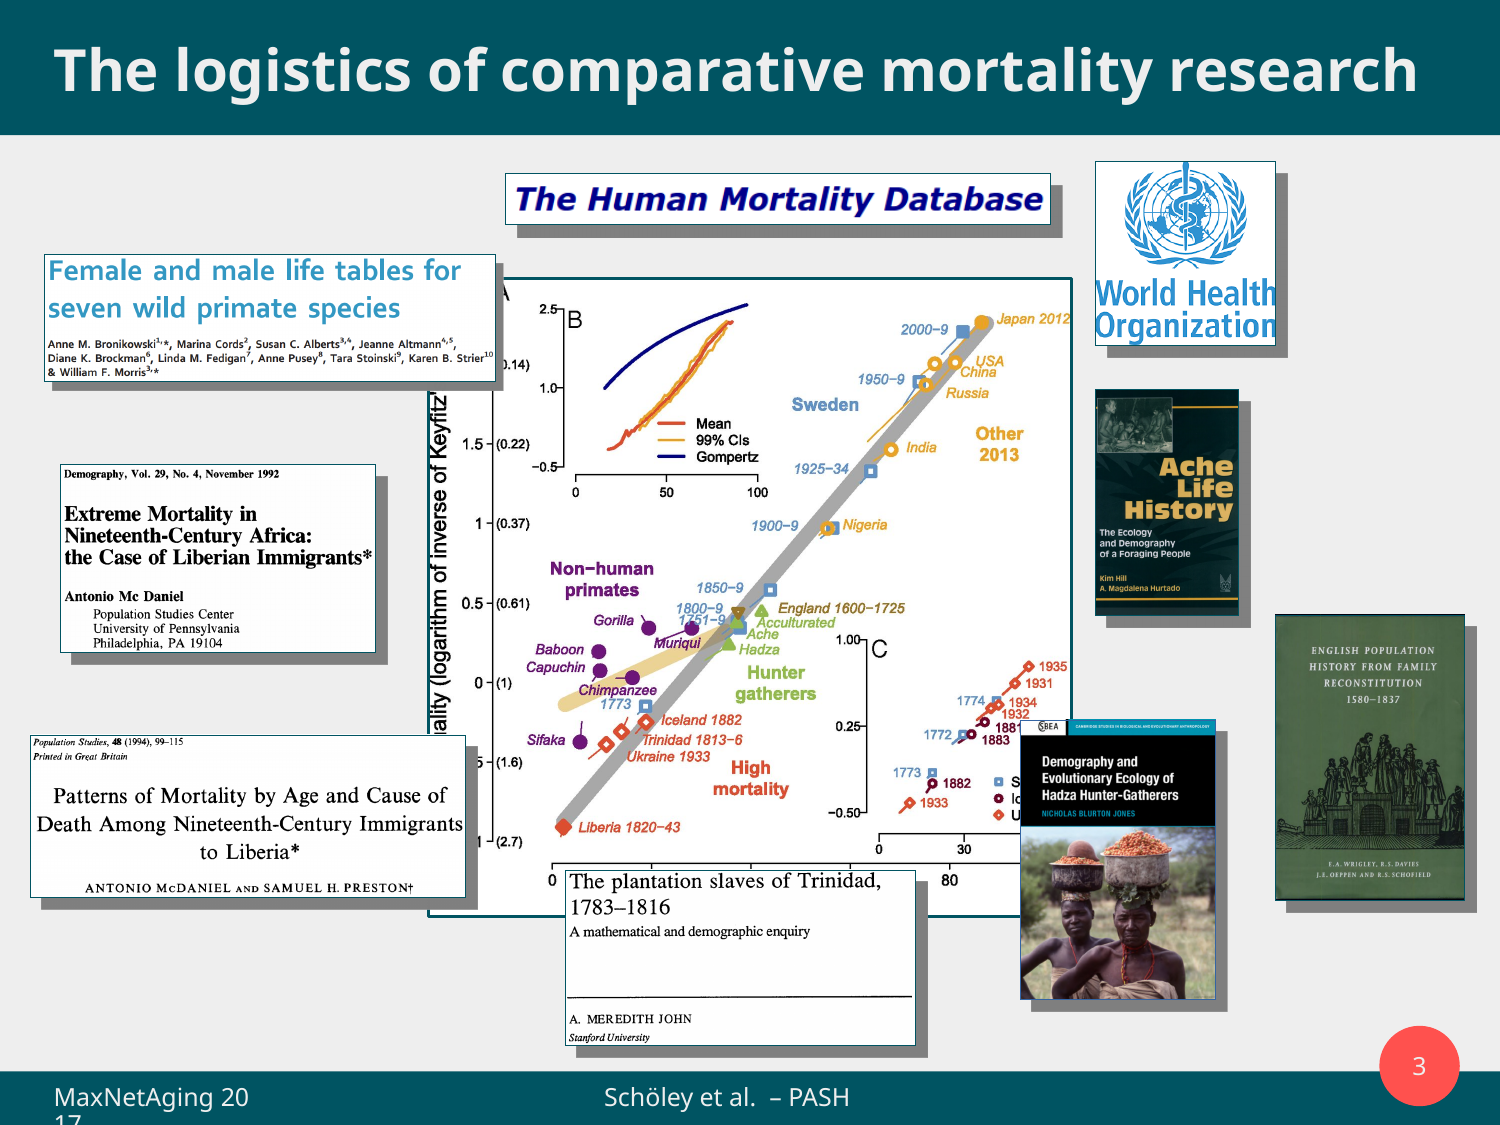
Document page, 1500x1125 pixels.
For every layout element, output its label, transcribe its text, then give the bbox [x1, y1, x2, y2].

picture [60, 464, 376, 653]
title The logistics of comparative mortality research [53, 0, 1447, 141]
picture [505, 173, 1051, 225]
picture [1095, 161, 1276, 346]
picture [30, 280, 1216, 1046]
picture [1095, 389, 1239, 616]
picture [44, 254, 496, 382]
picture [1275, 614, 1465, 901]
